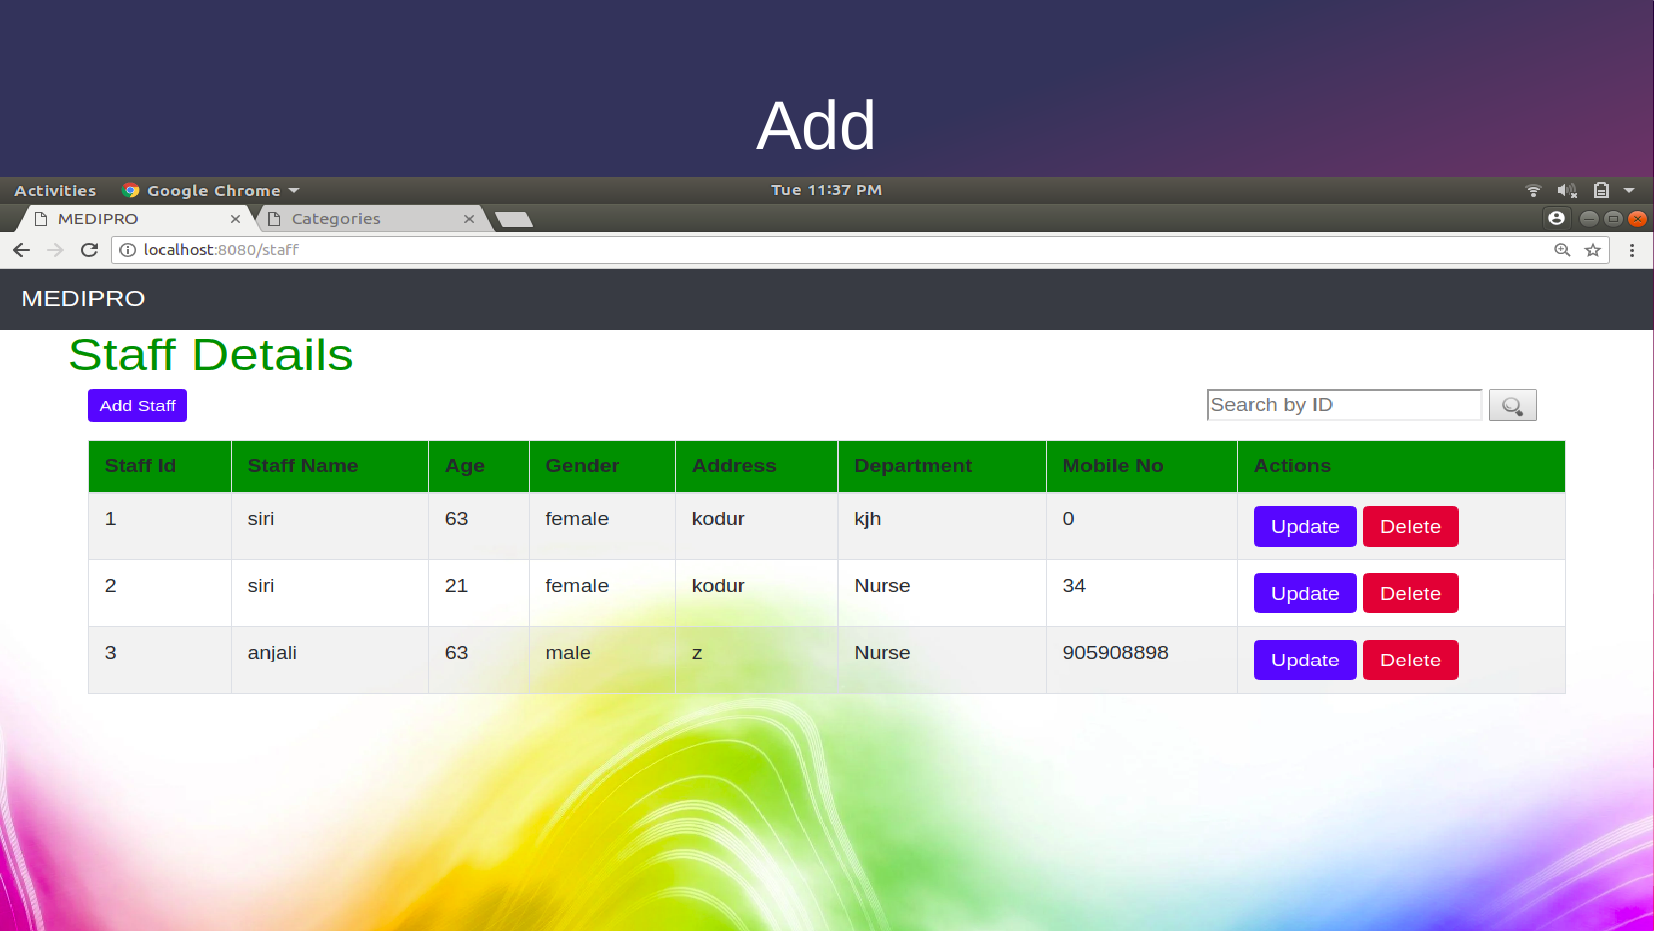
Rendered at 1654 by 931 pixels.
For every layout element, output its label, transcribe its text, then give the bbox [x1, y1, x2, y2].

picture [0, 177, 1654, 931]
title Add [88, 44, 1565, 177]
